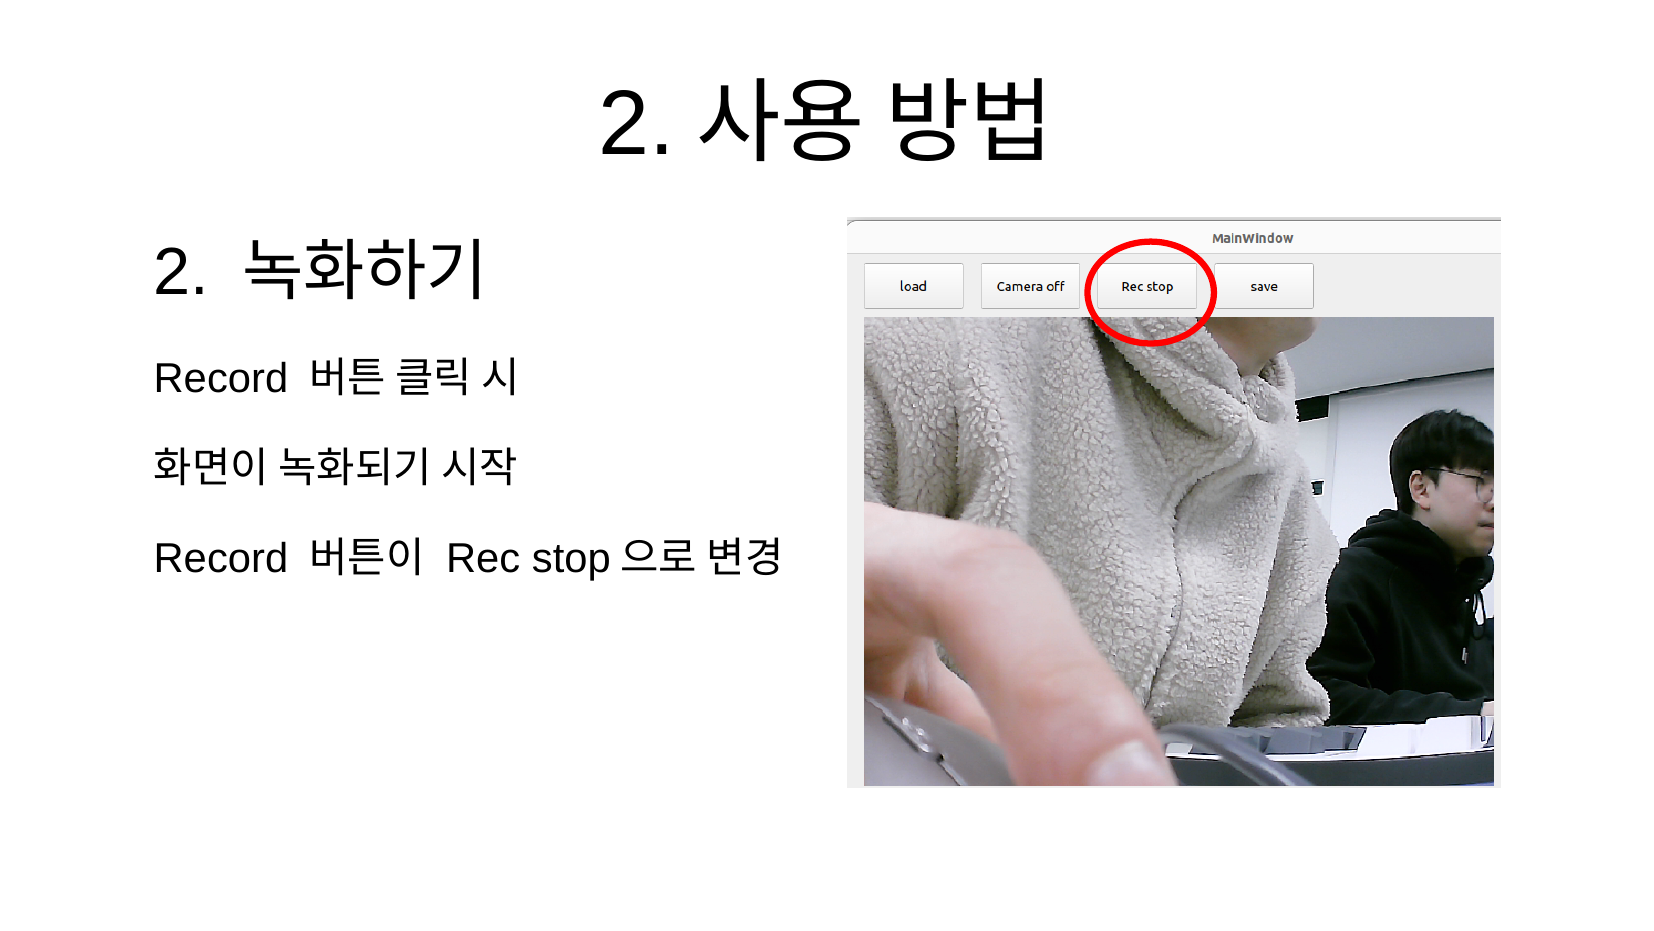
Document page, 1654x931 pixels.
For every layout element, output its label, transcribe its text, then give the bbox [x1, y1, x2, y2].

title 2.사용 방법 [82, 37, 1571, 193]
picture [847, 217, 1501, 788]
list 2. 녹화하기 Record 버튼 클릭 시 화면이 녹화되기 시작 Record 버튼이 Rec stop으로 변경 [82, 217, 809, 758]
